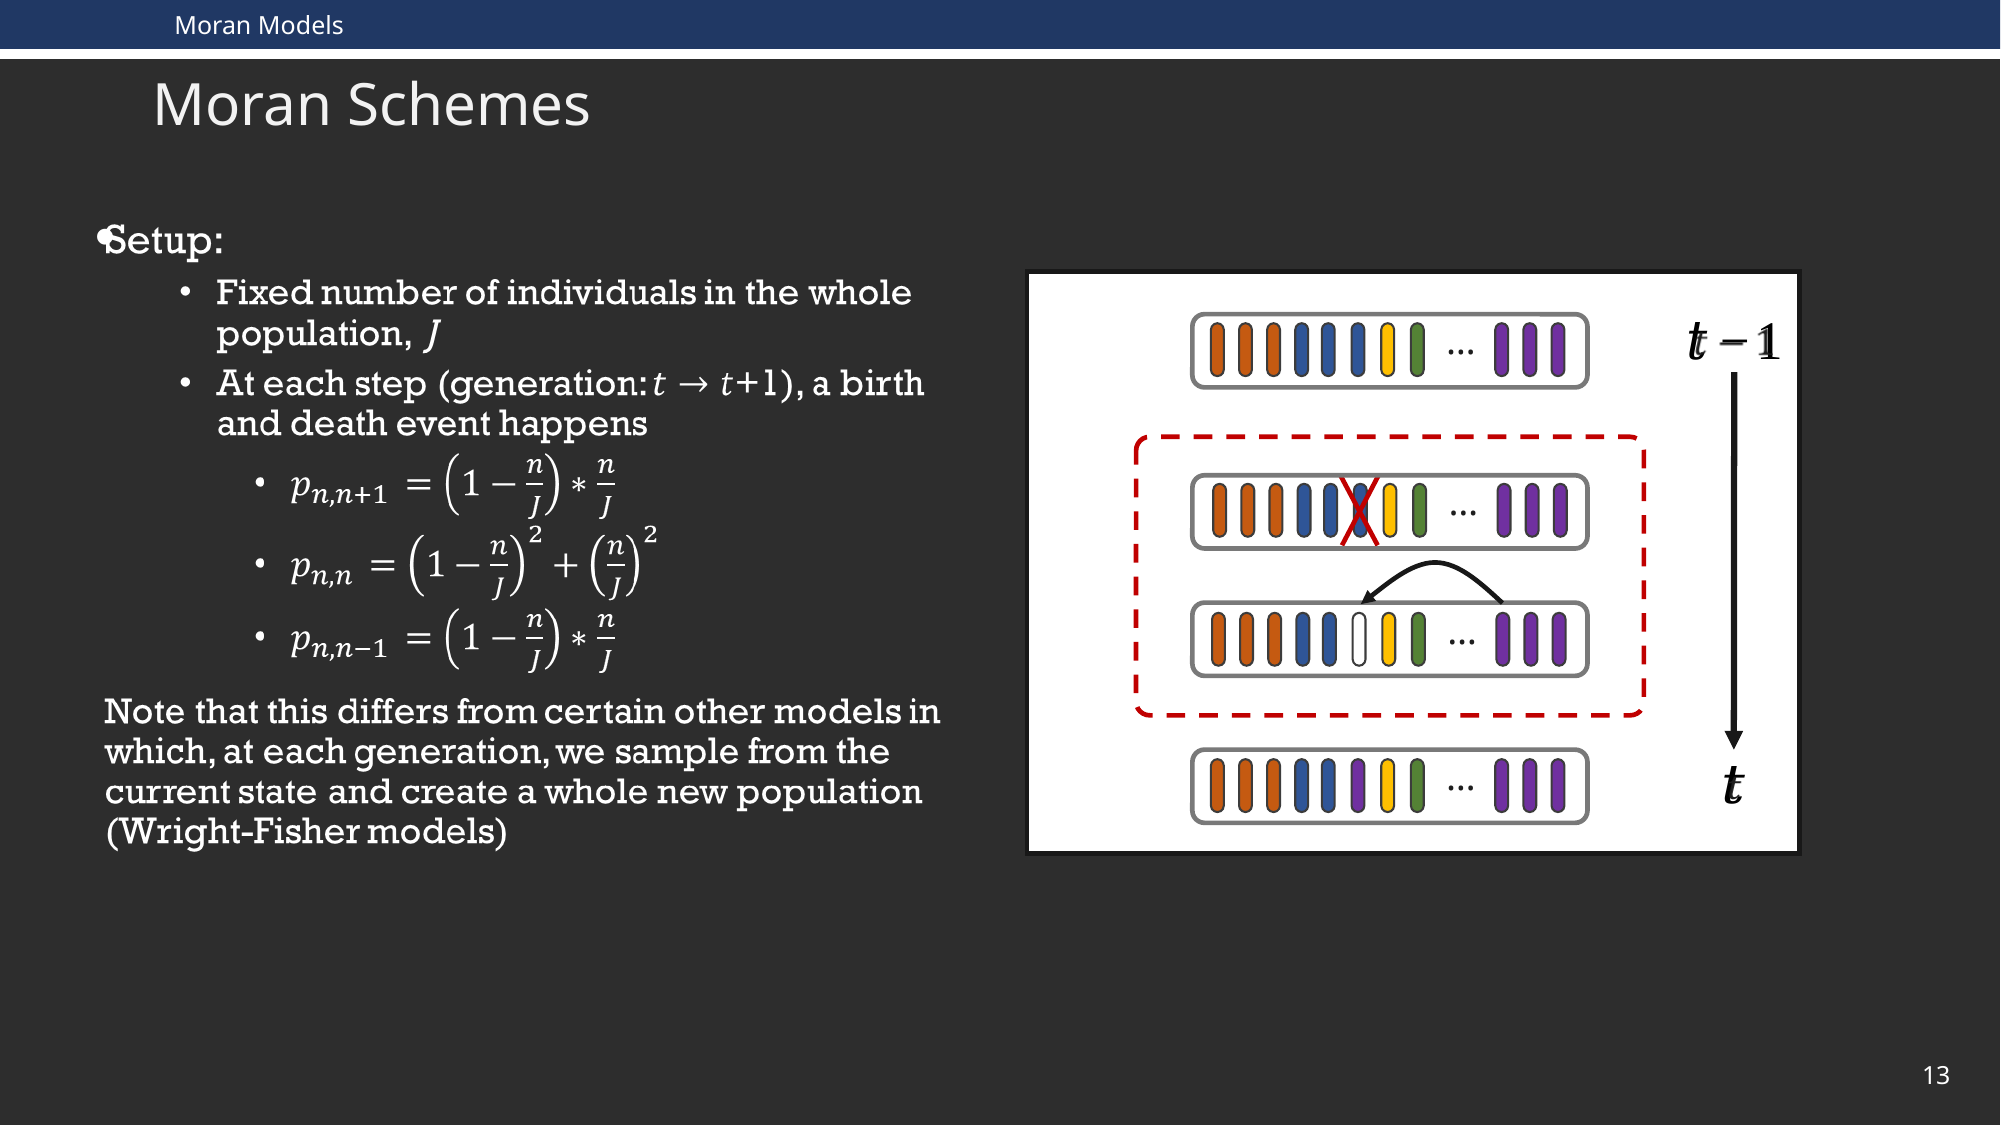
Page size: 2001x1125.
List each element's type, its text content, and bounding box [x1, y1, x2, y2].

text_box … [1433, 478, 1494, 531]
list [79, 200, 1004, 1037]
slide_number <number> [1515, 1046, 1966, 1107]
text_box … [1431, 752, 1491, 806]
text_box … [1431, 317, 1491, 370]
title Moran Schemes [137, 59, 1863, 169]
text_box [1027, 271, 1800, 854]
text_box … [1432, 605, 1492, 660]
footer Moran Models [0, 0, 519, 51]
